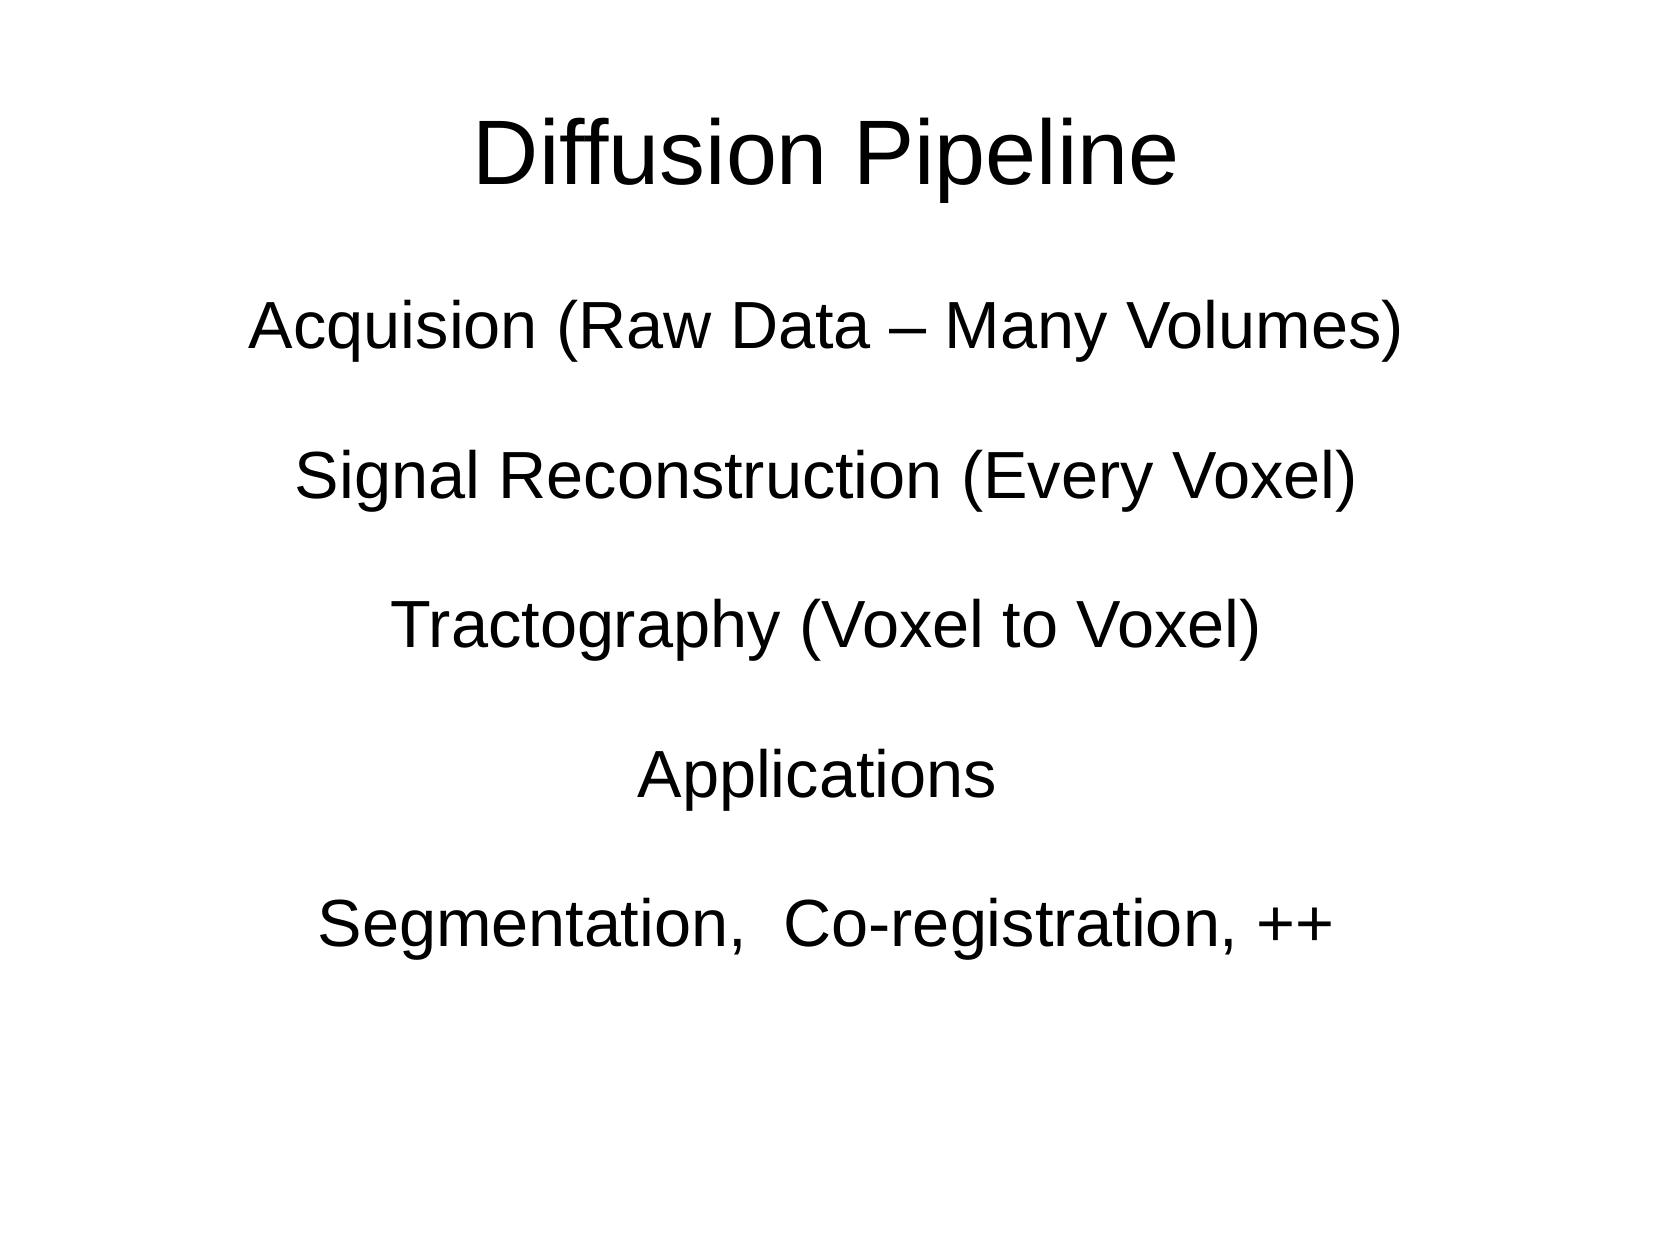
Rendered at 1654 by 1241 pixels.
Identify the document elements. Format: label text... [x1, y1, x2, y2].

title Diffusion Pipeline [82, 56, 1571, 250]
subtitle Acquision (Raw Data – Many Volumes) Signal Reconstruction (Every Voxel) Tractography (Voxel to Voxel) Applications Segmentation, Co-registration, ++ [82, 288, 1571, 1111]
